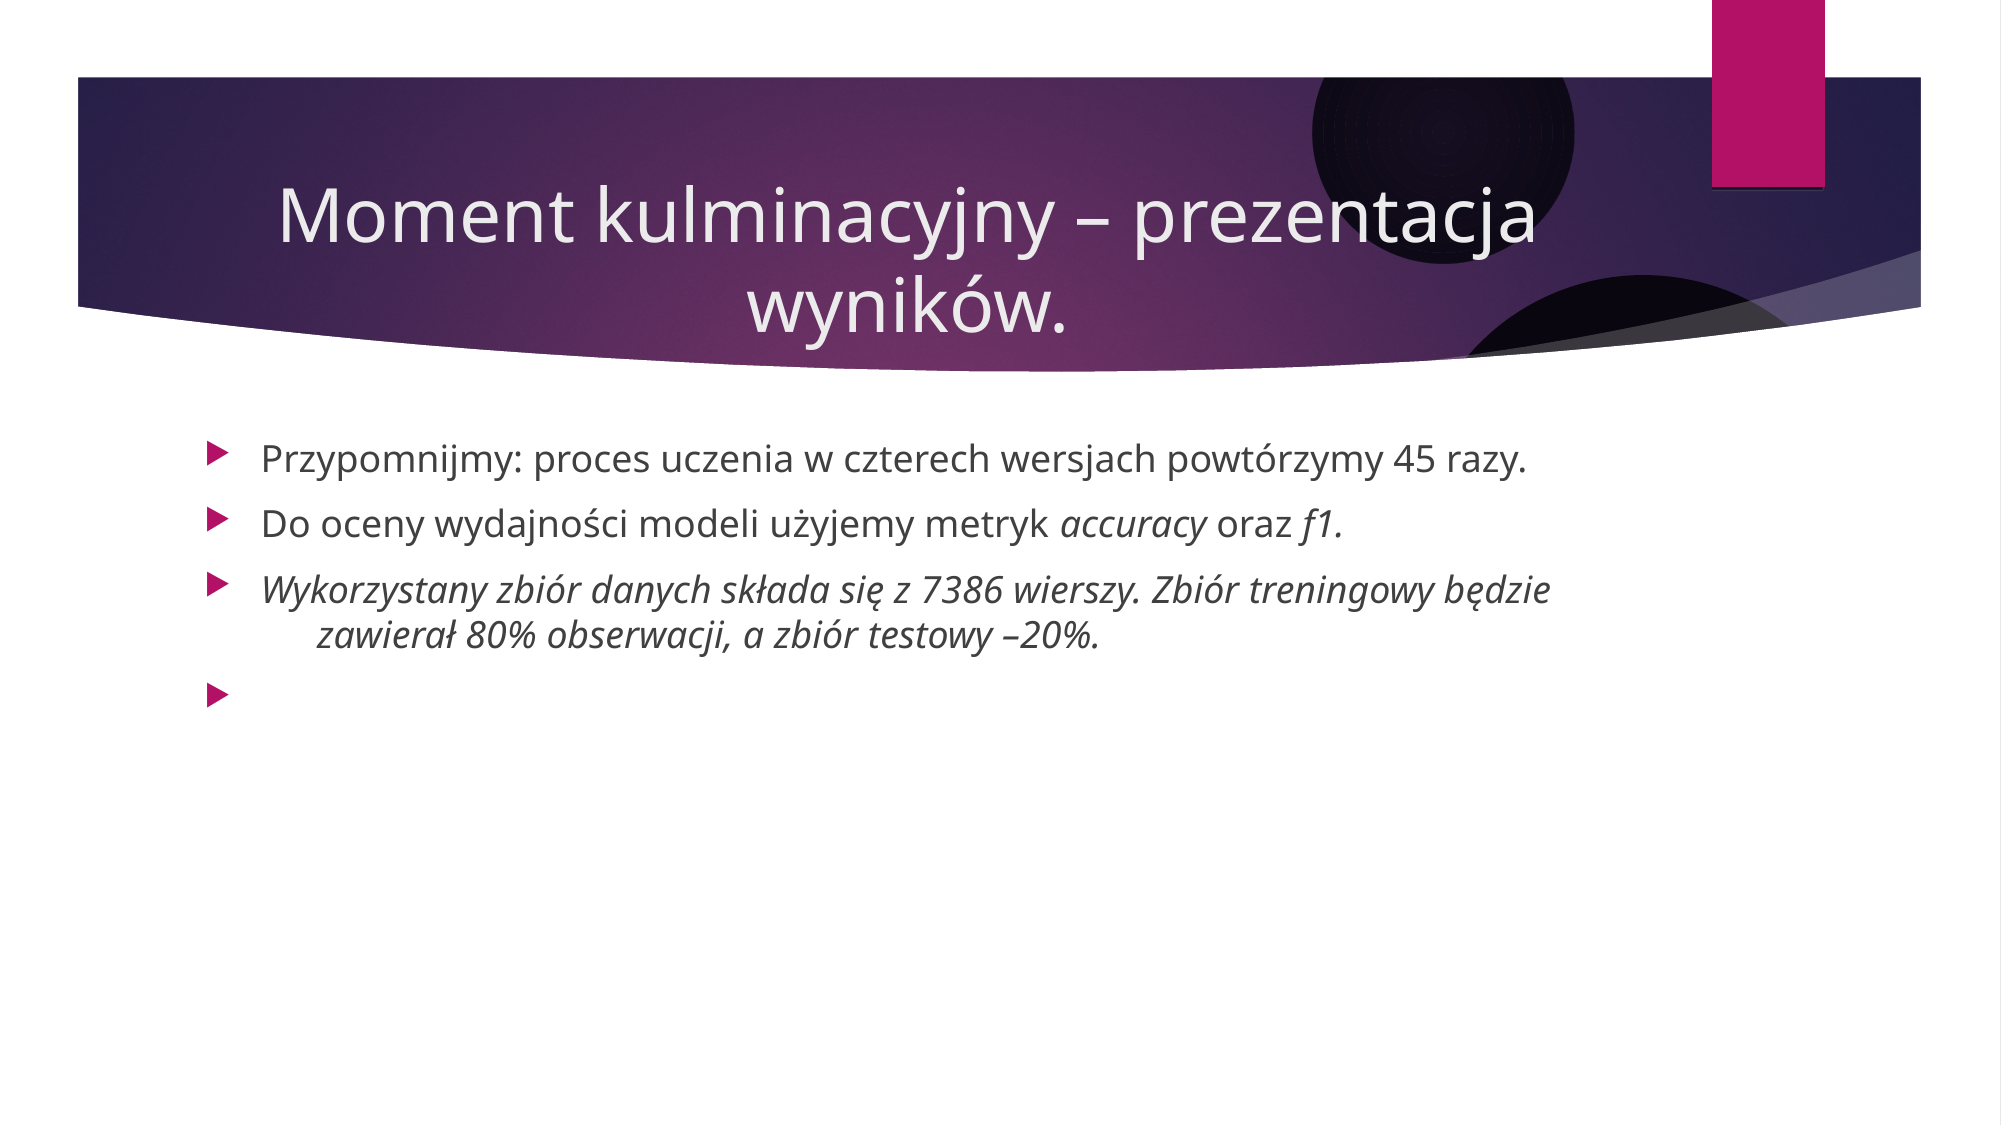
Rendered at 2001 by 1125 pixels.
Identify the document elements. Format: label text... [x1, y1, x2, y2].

list Przypomnijmy: proces uczenia w czterech wersjach powtórzymy 45 razy. Do oceny wydajności modeli użyjemy metryk accuracy oraz f1. Wykorzystany zbiór danych składa się z 7386 wierszy. Zbiór treningowy będzie zawierał 80% obserwacji, a zbiór testowy –20%. [189, 427, 1638, 988]
title Moment kulminacyjny – prezentacja wyników. [189, 159, 1627, 276]
